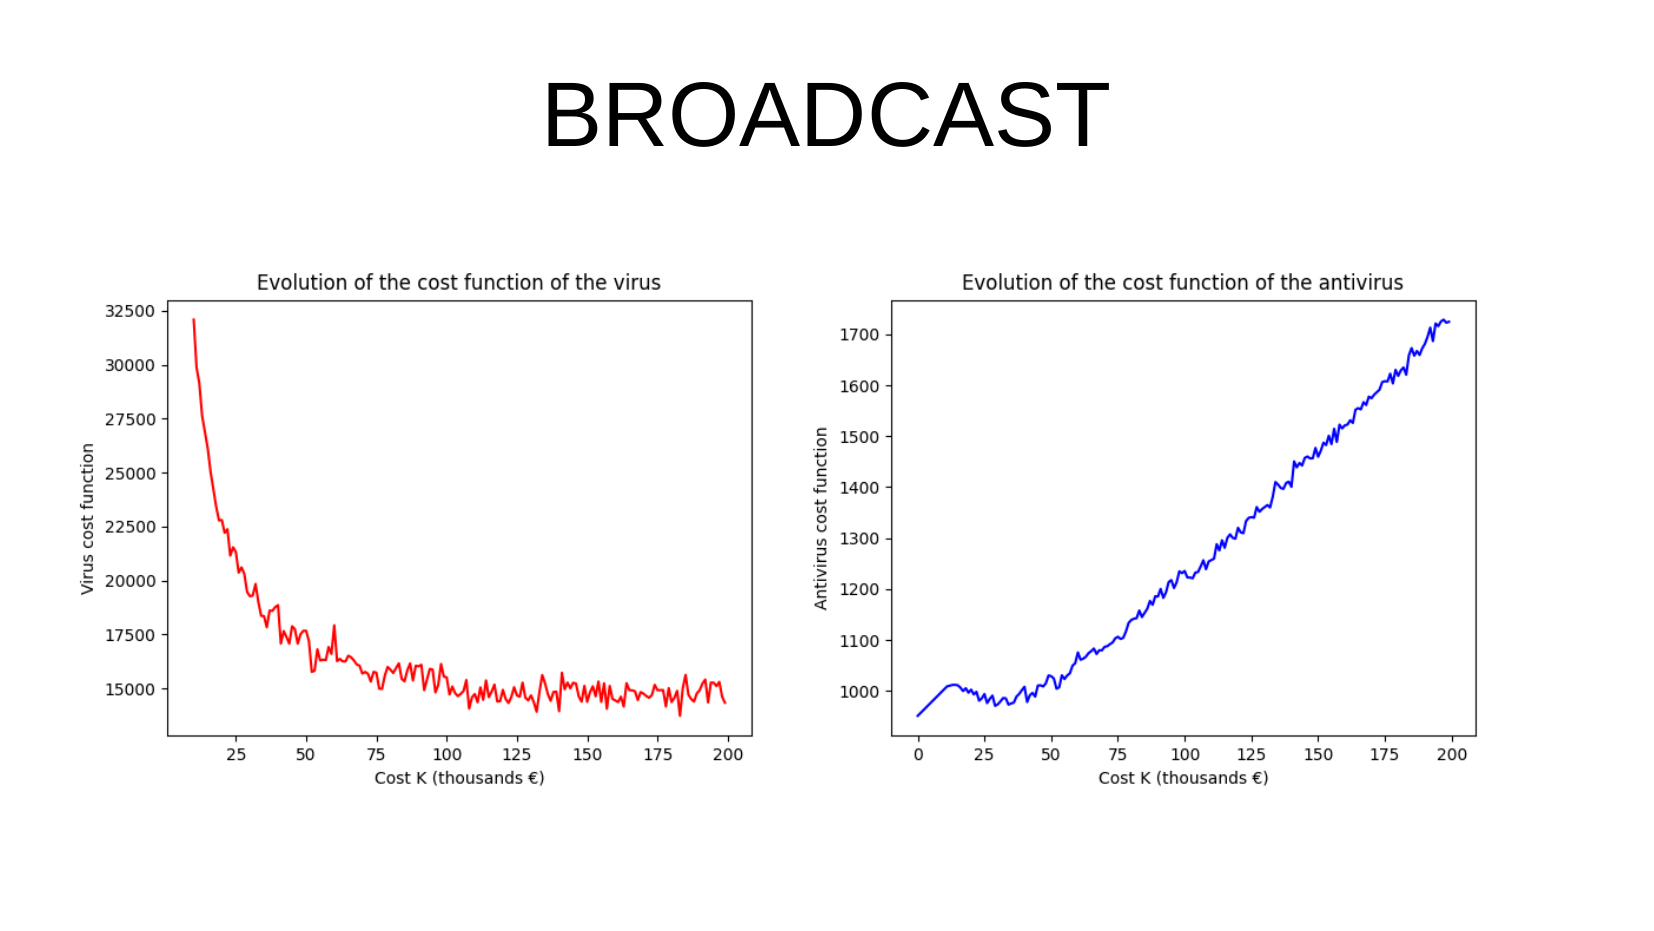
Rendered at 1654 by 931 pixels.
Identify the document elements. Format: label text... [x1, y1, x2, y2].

title BROADCAST [82, 37, 1571, 193]
picture [73, 232, 1551, 798]
